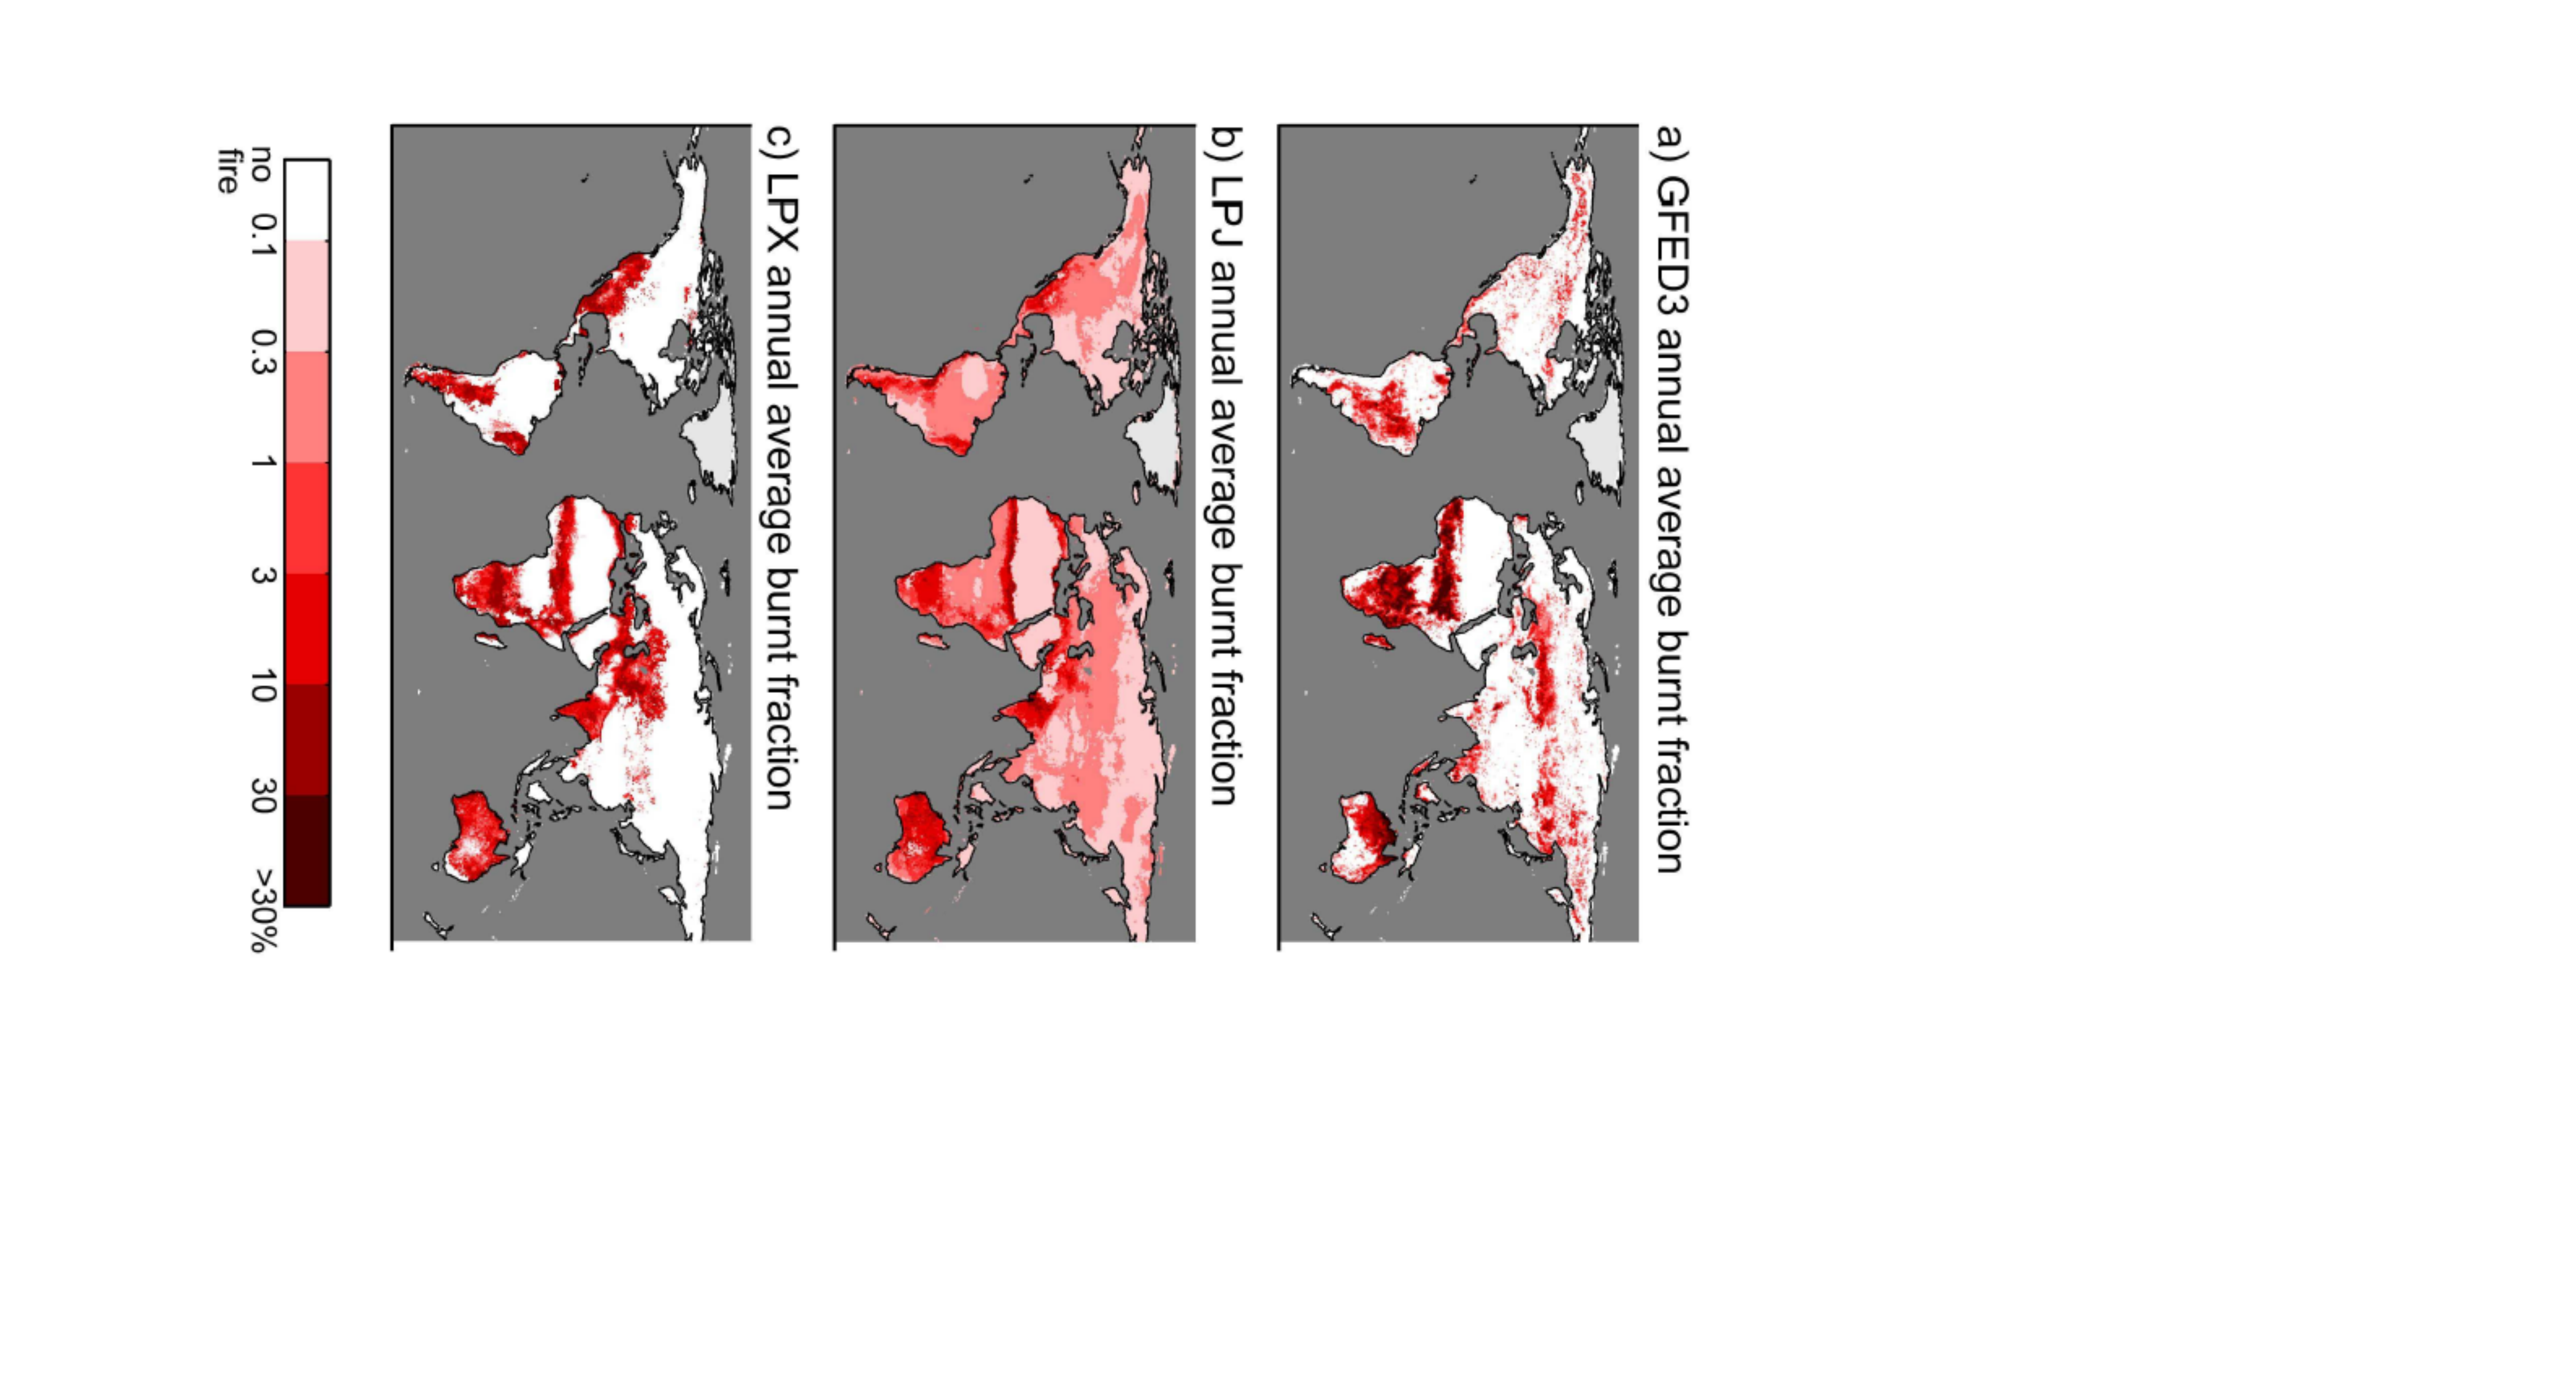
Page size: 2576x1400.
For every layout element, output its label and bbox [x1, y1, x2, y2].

picture [190, 97, 1724, 1002]
